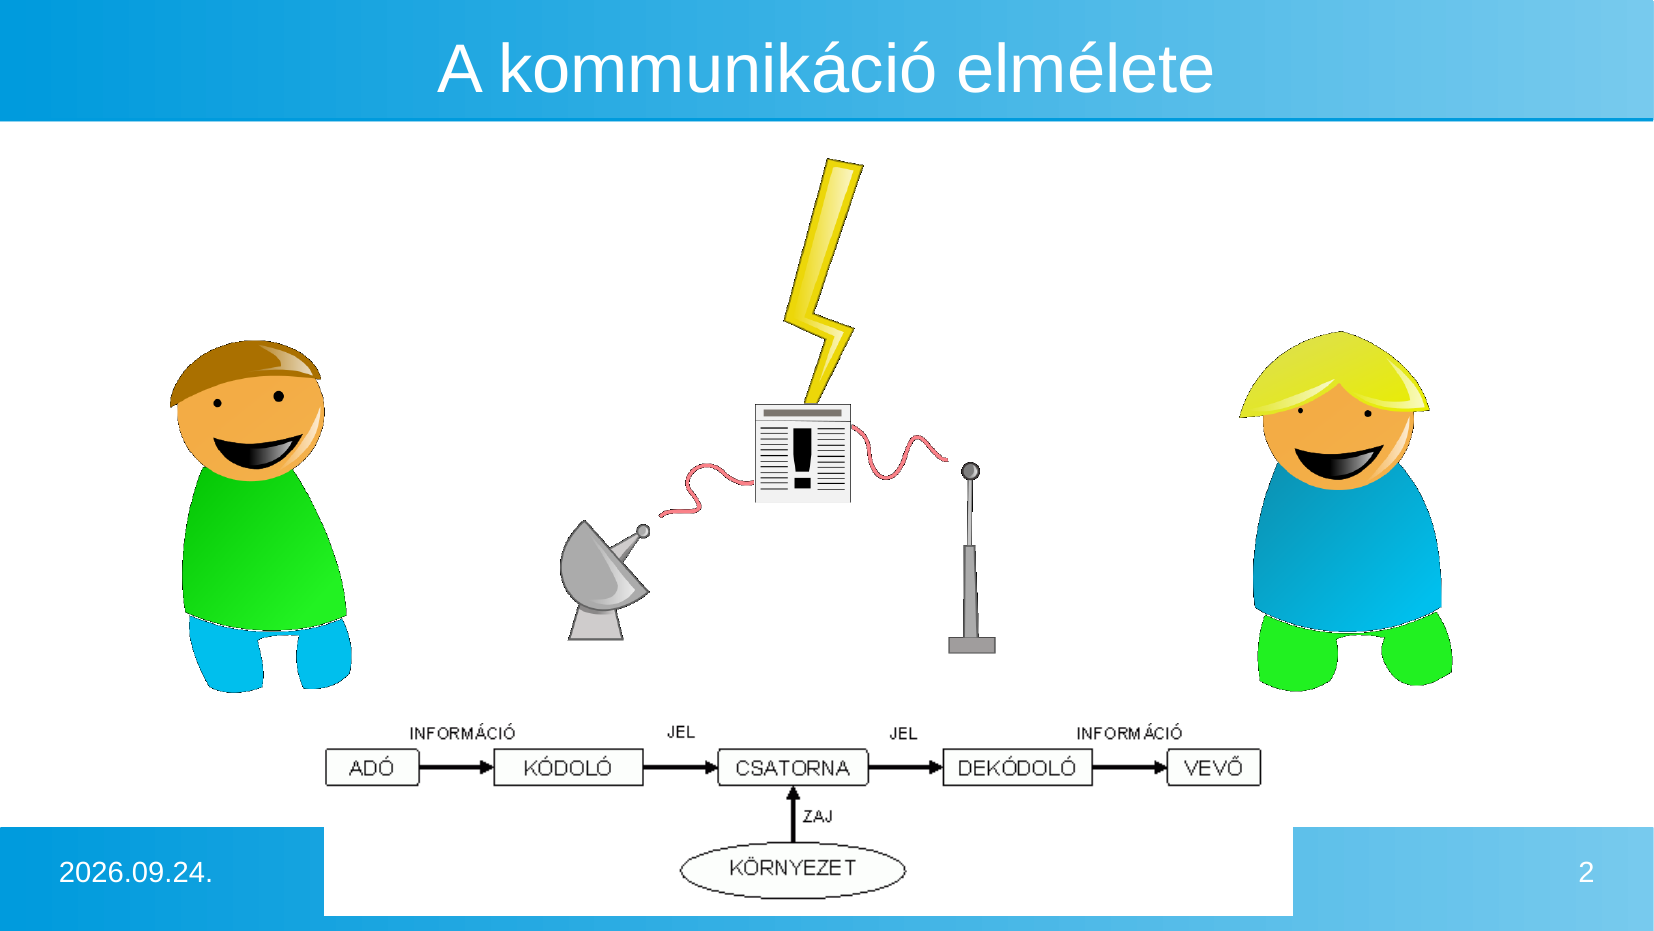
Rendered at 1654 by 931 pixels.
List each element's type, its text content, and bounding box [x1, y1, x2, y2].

picture [324, 723, 1293, 916]
picture [147, 147, 1457, 709]
title A kommunikáció elmélete [59, 29, 1595, 108]
